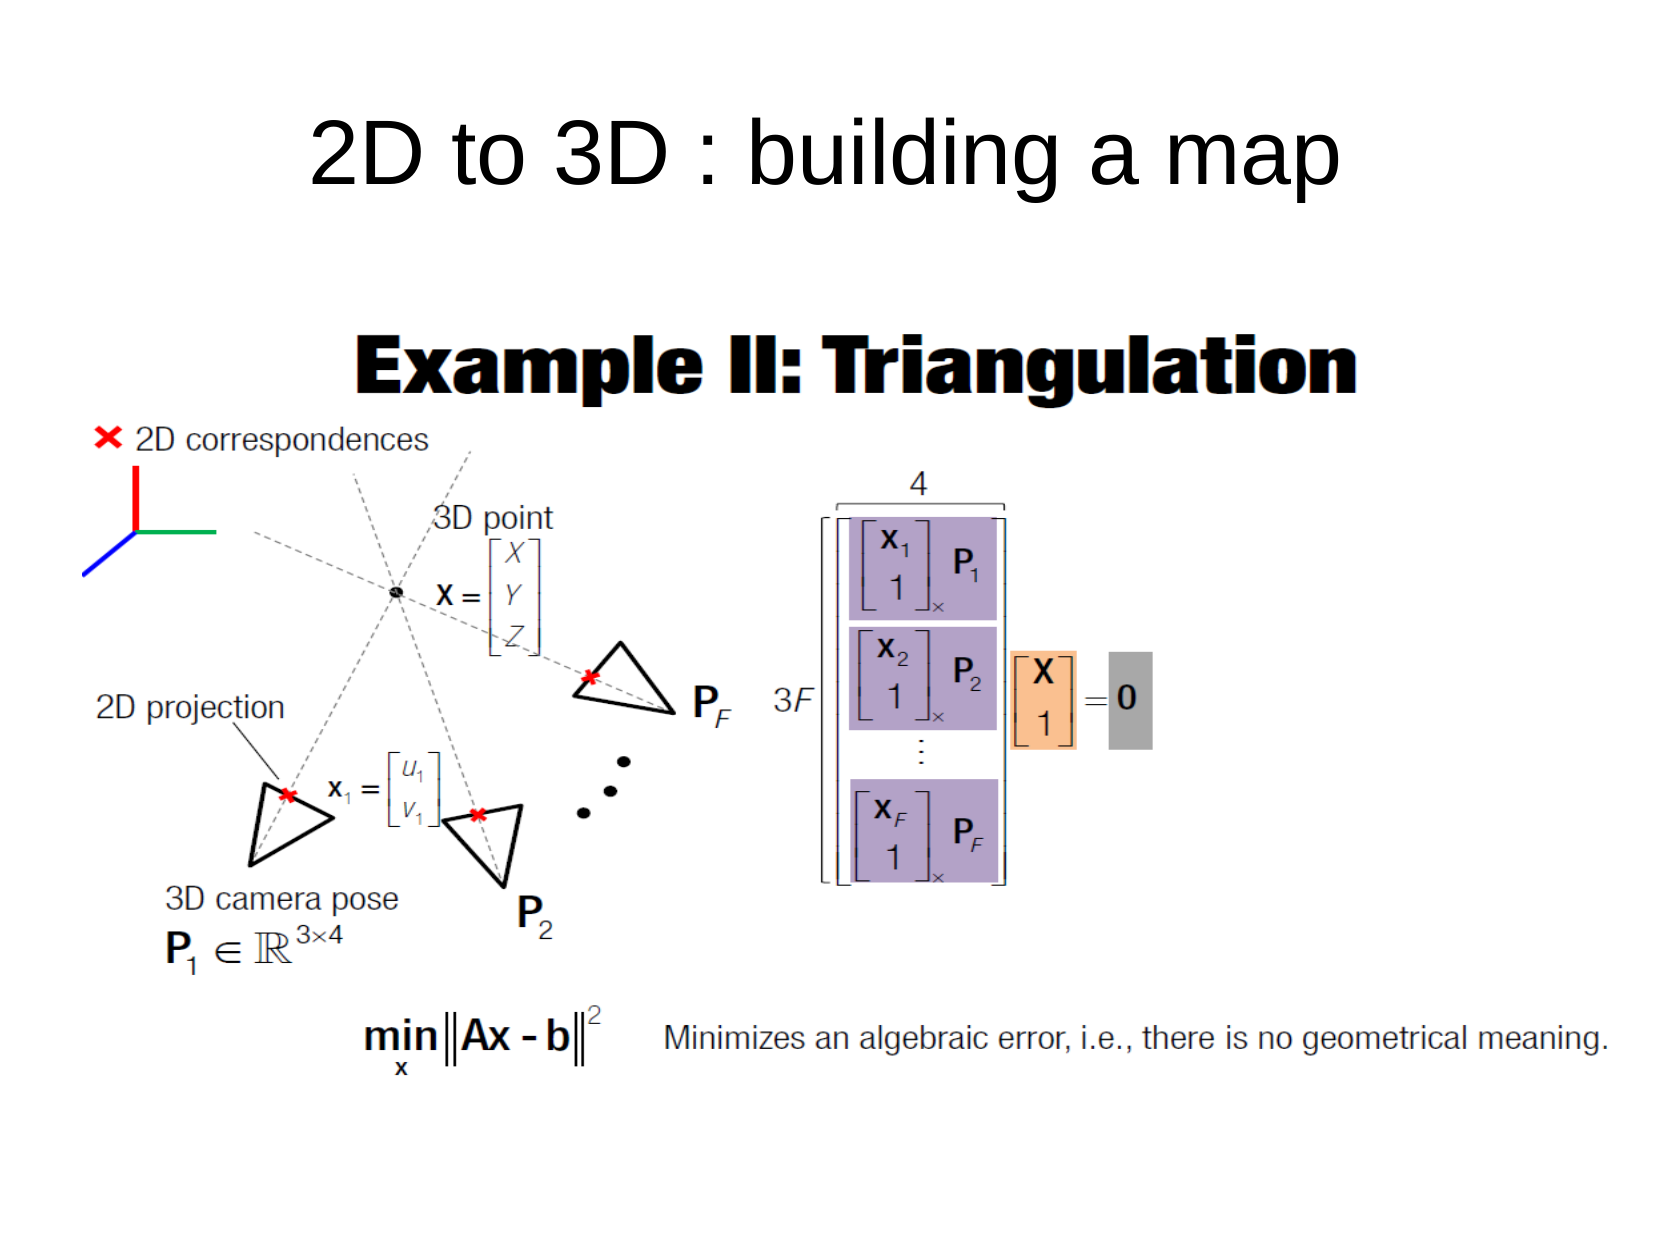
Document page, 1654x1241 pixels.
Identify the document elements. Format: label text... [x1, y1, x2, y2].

picture [82, 307, 1635, 1111]
title 2D to 3D : building a map [82, 49, 1571, 257]
